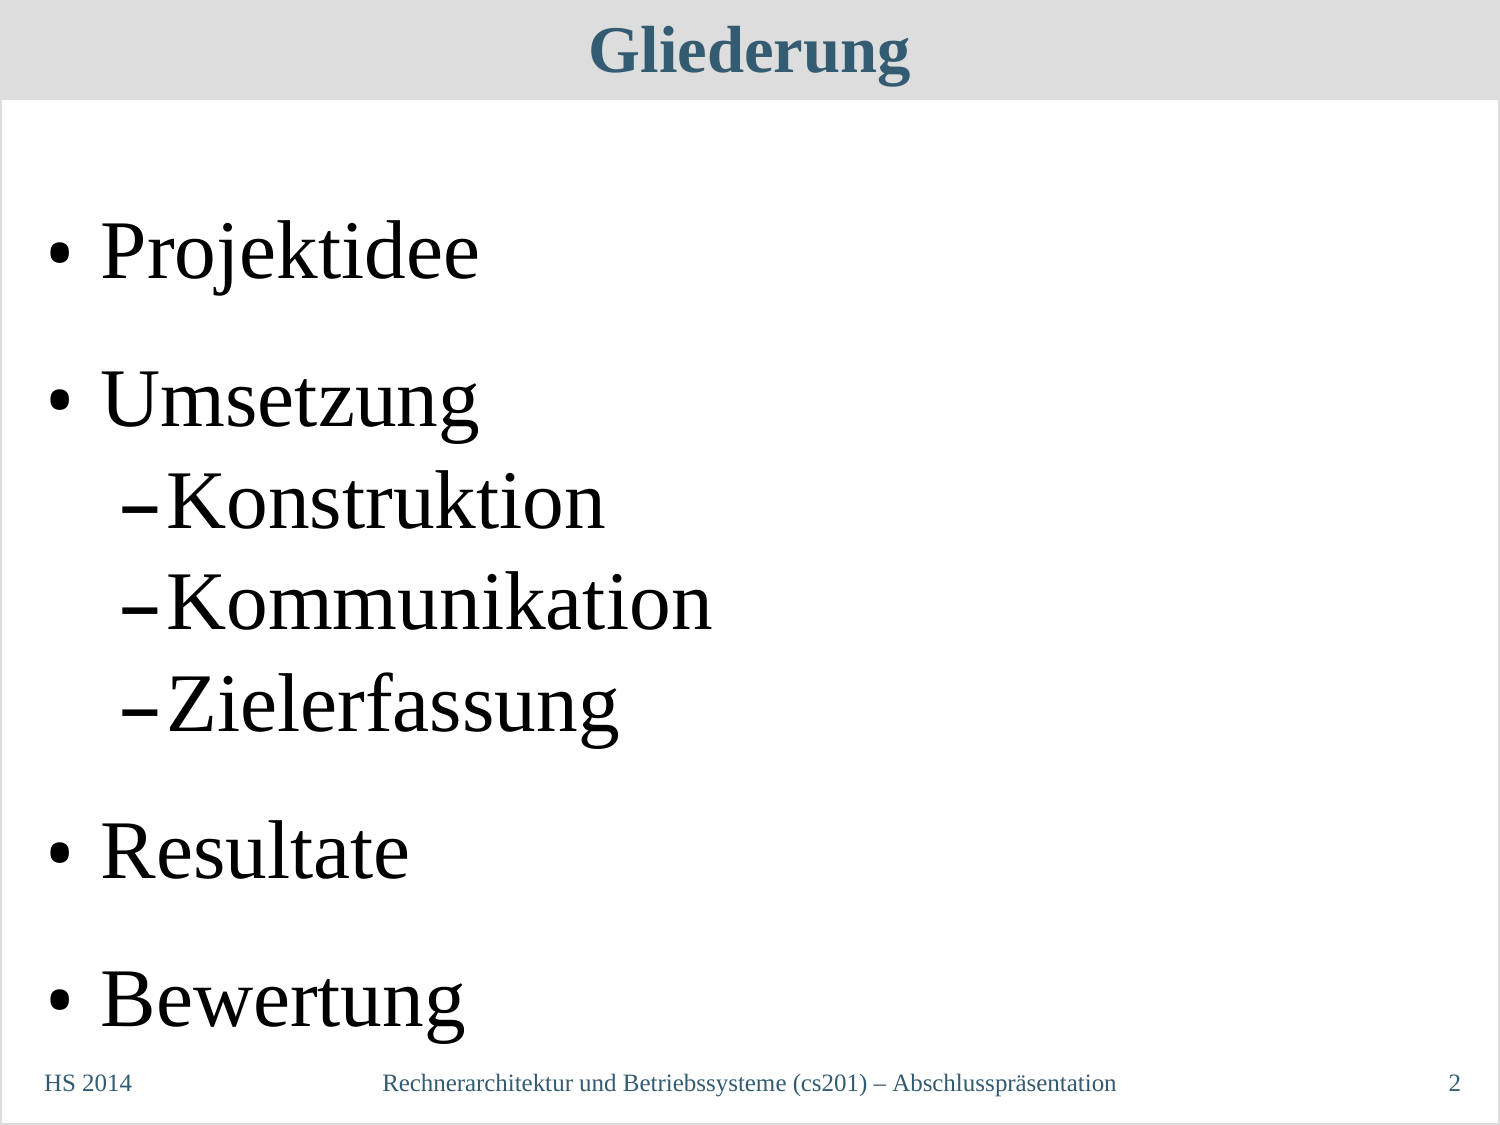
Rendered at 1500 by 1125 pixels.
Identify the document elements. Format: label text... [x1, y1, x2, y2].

text_box <Nummer> [1375, 1058, 1477, 1097]
title Gliederung [0, 0, 1500, 100]
text_box Rechnerarchitektur und Betriebssysteme (cs201) – Abschlusspräsentation [300, 1058, 1201, 1107]
text_box HS 2014 [29, 1058, 195, 1097]
list Projektidee Umsetzung Konstruktion Kommunikation Zielerfassung Resultate Bewertung [29, 151, 1447, 1007]
